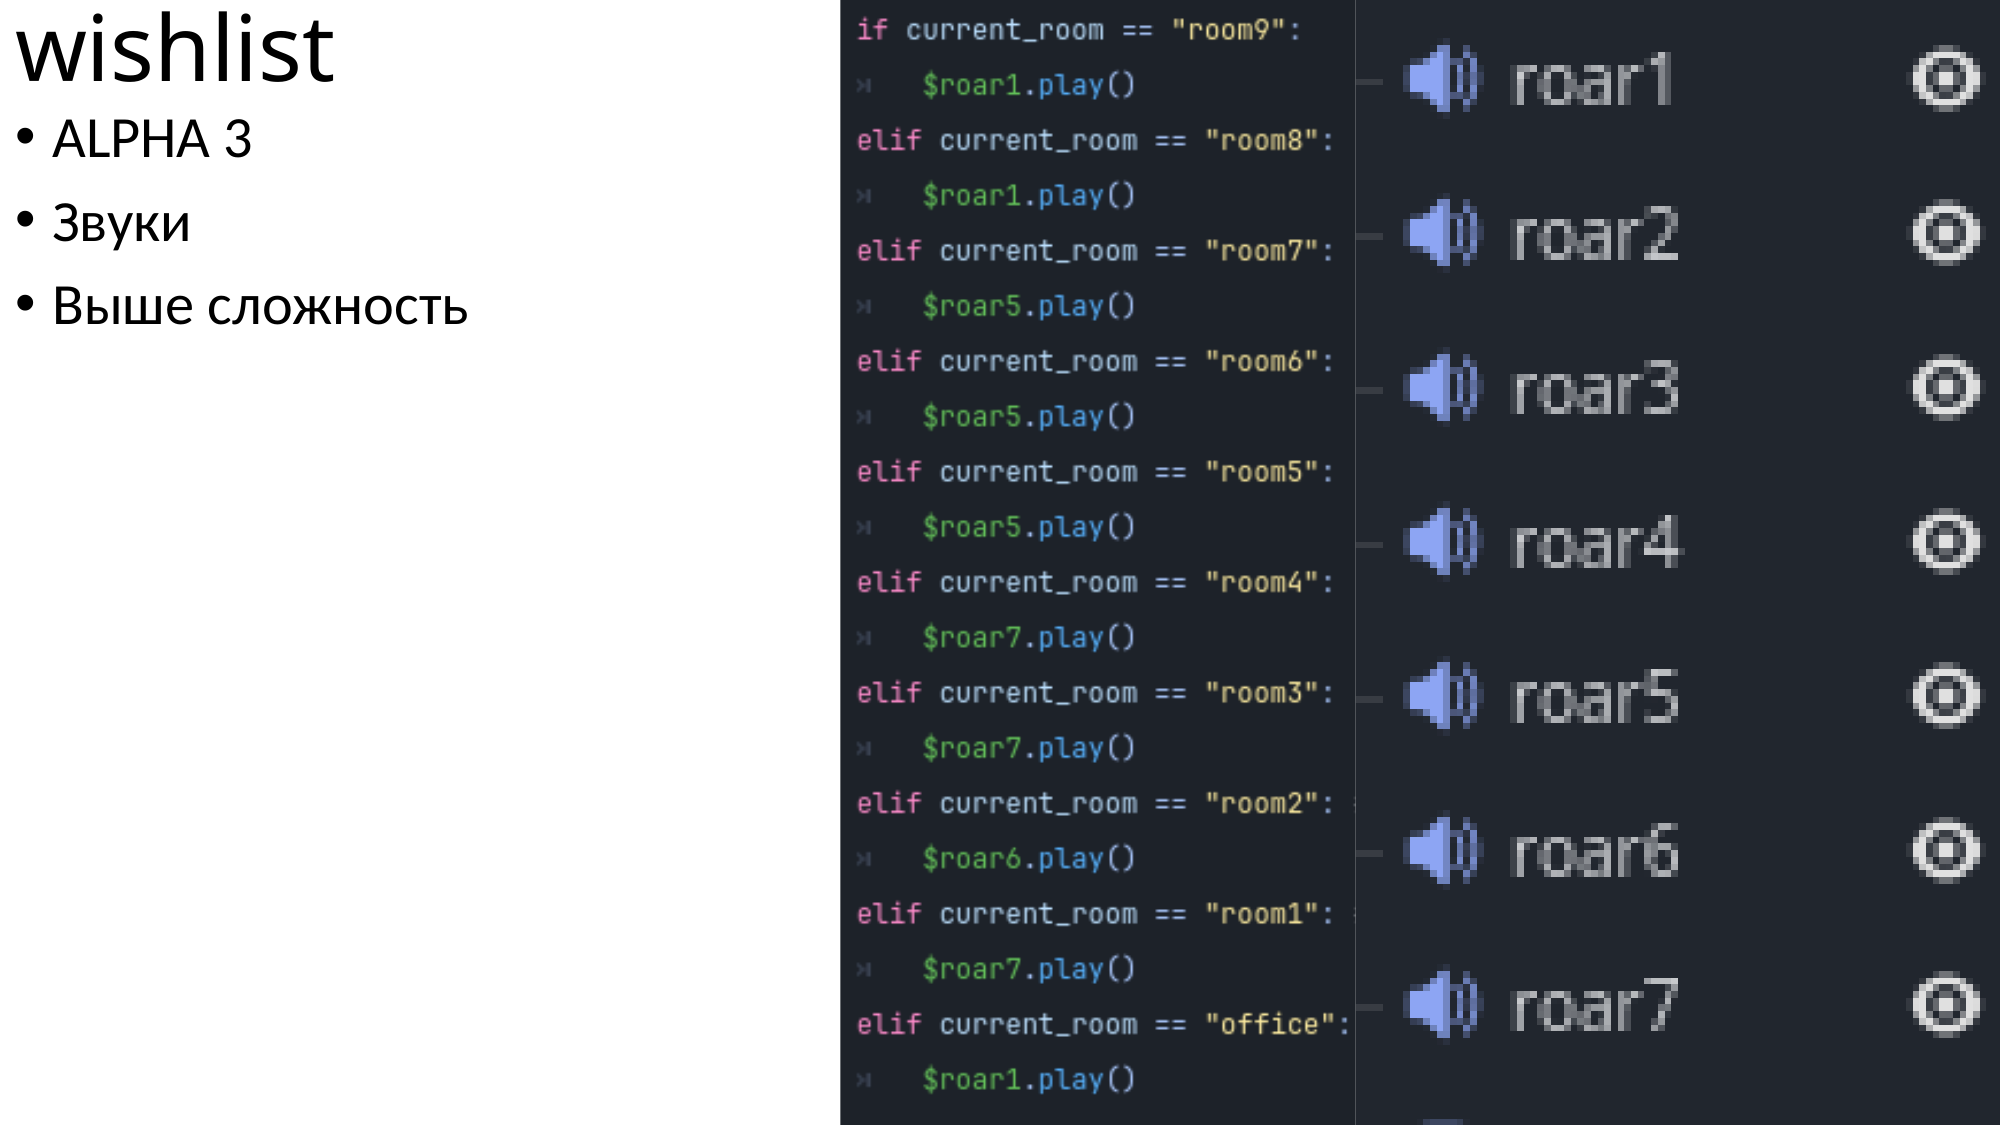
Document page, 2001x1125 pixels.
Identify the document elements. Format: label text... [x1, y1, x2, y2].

picture [840, 0, 2000, 1125]
title wishlist [0, 0, 840, 99]
list ALPHA 3 Звуки Выше сложность [0, 99, 840, 814]
